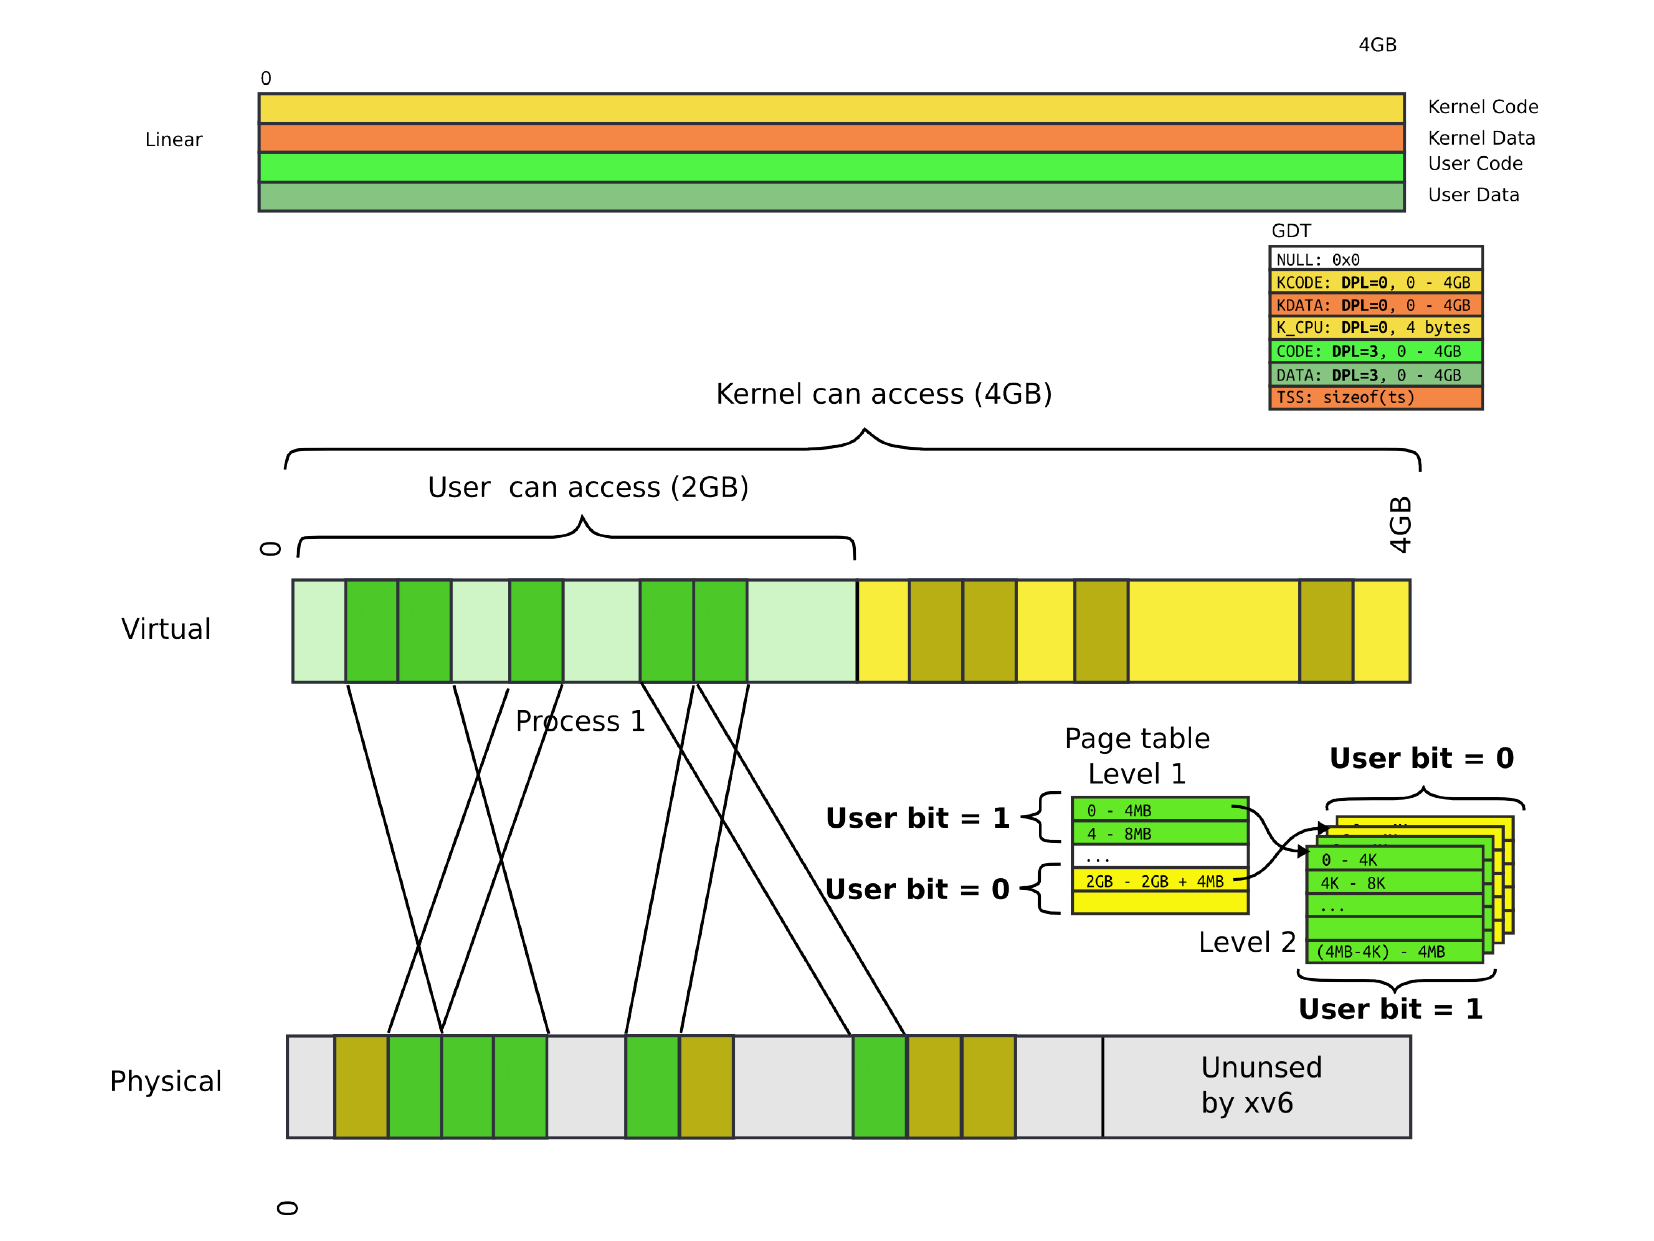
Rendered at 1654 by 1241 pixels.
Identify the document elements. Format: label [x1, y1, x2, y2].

picture [112, 37, 1538, 1215]
